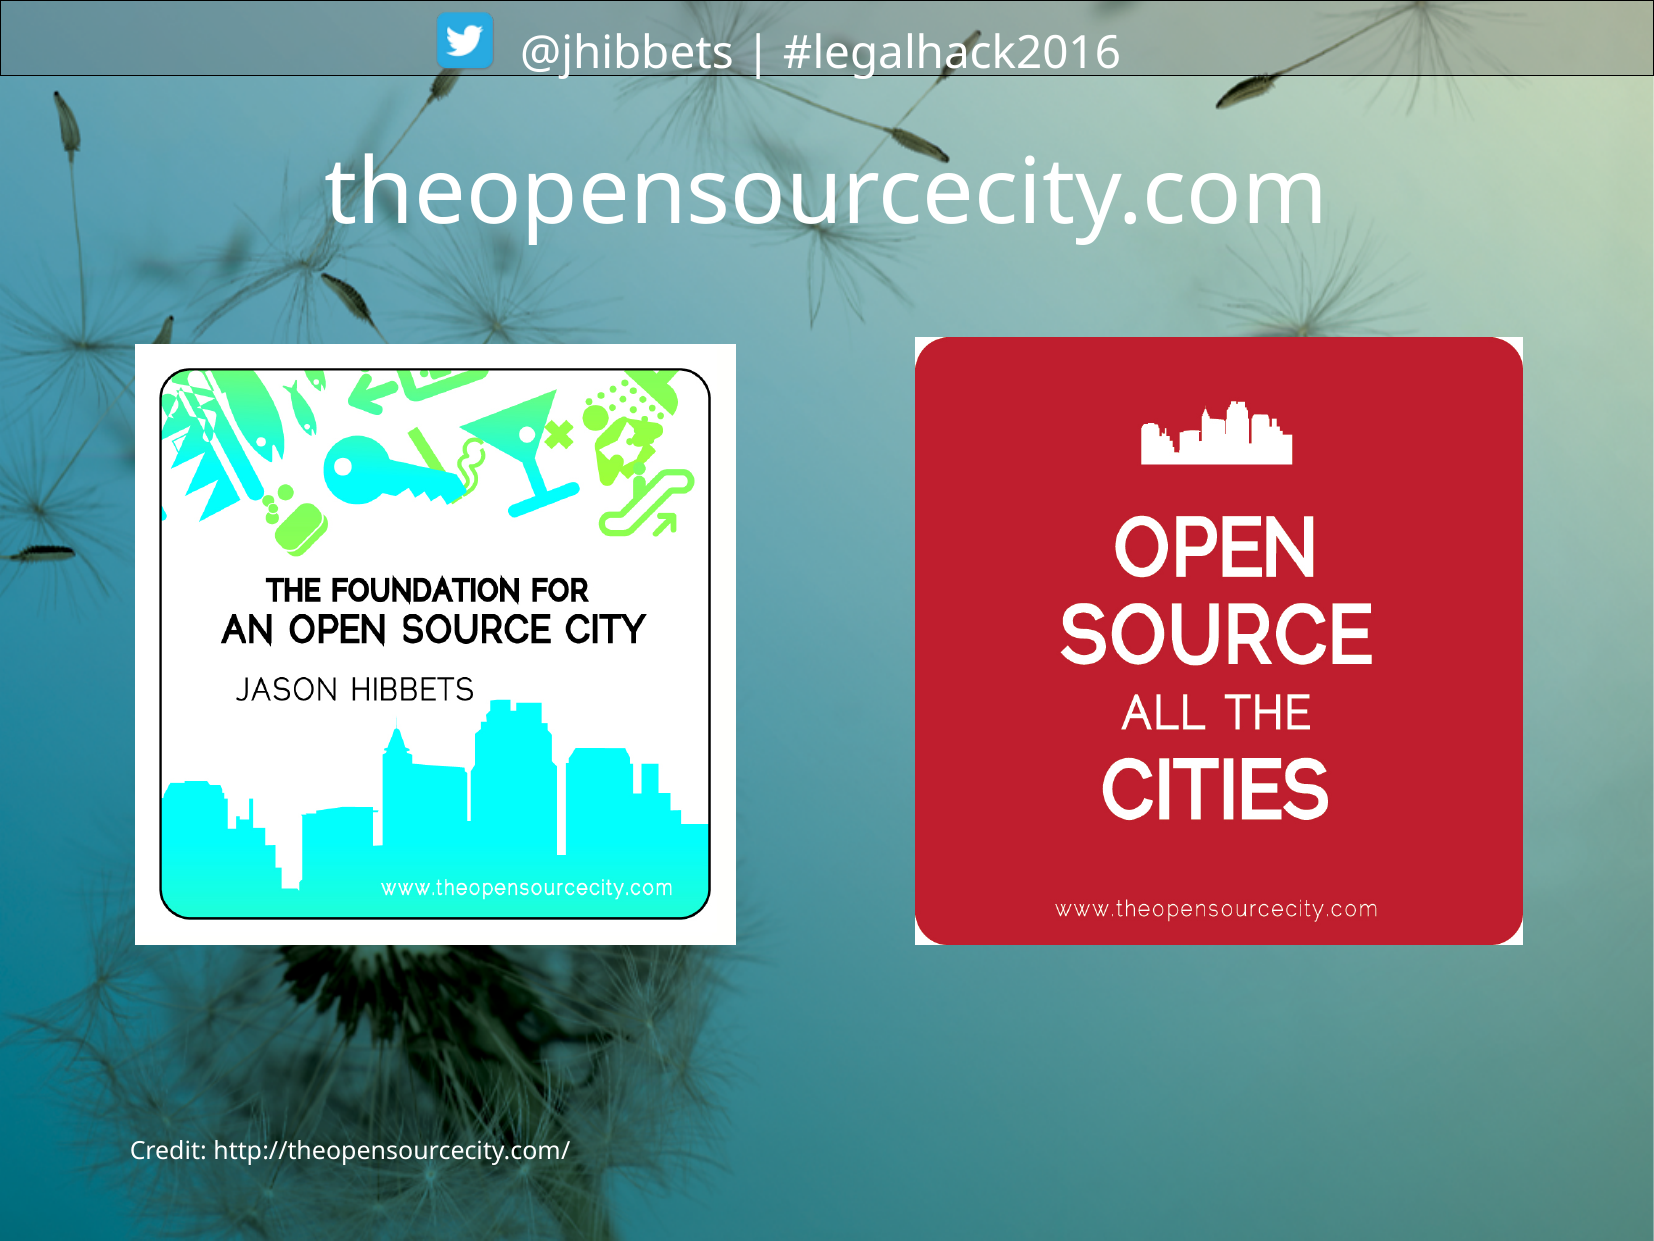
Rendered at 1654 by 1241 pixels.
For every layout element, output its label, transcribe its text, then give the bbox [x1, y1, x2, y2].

text_box Credit: http://theopensourcecity.com/ [115, 1125, 593, 1165]
picture [0, 76, 1654, 1241]
picture [435, 11, 496, 72]
title theopensourcecity.com [82, 84, 1571, 292]
